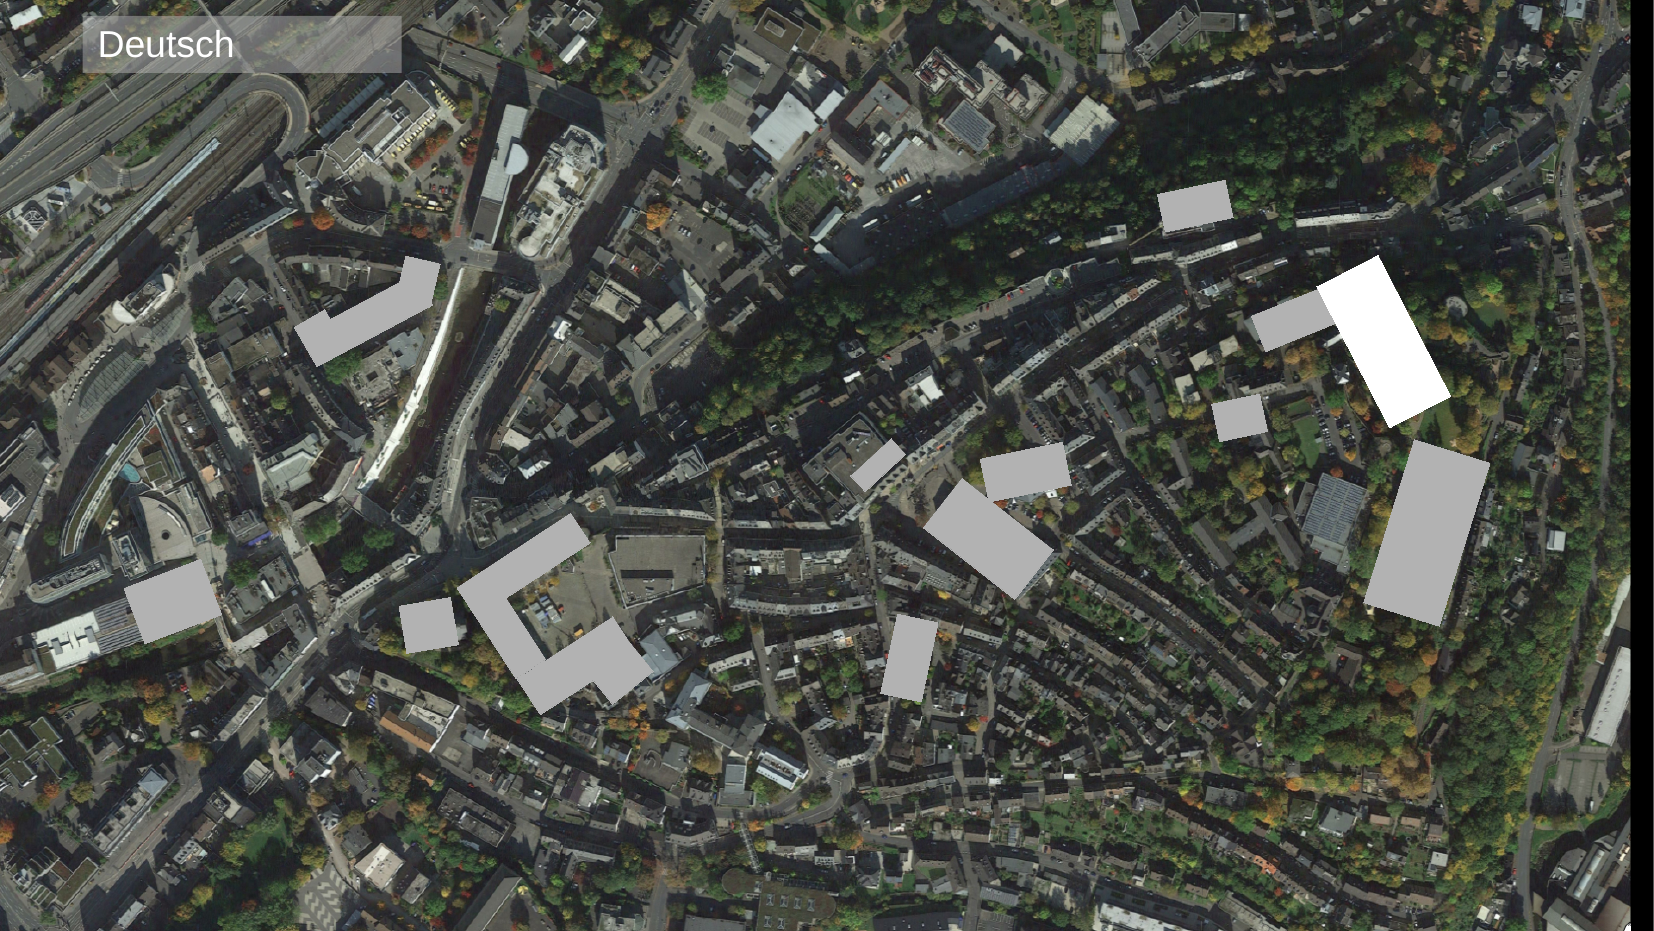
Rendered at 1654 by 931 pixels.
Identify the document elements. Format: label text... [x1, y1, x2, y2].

text_box Deutsch [82, 15, 402, 73]
text_box [399, 597, 459, 654]
text_box [850, 438, 906, 492]
text_box [457, 513, 654, 715]
text_box [294, 256, 441, 367]
text_box [923, 442, 1072, 600]
picture [0, 0, 1654, 931]
text_box [1211, 394, 1268, 442]
text_box [1363, 439, 1490, 627]
text_box [1157, 180, 1234, 232]
text_box [880, 614, 938, 702]
text_box [124, 559, 222, 644]
text_box [1251, 255, 1451, 428]
